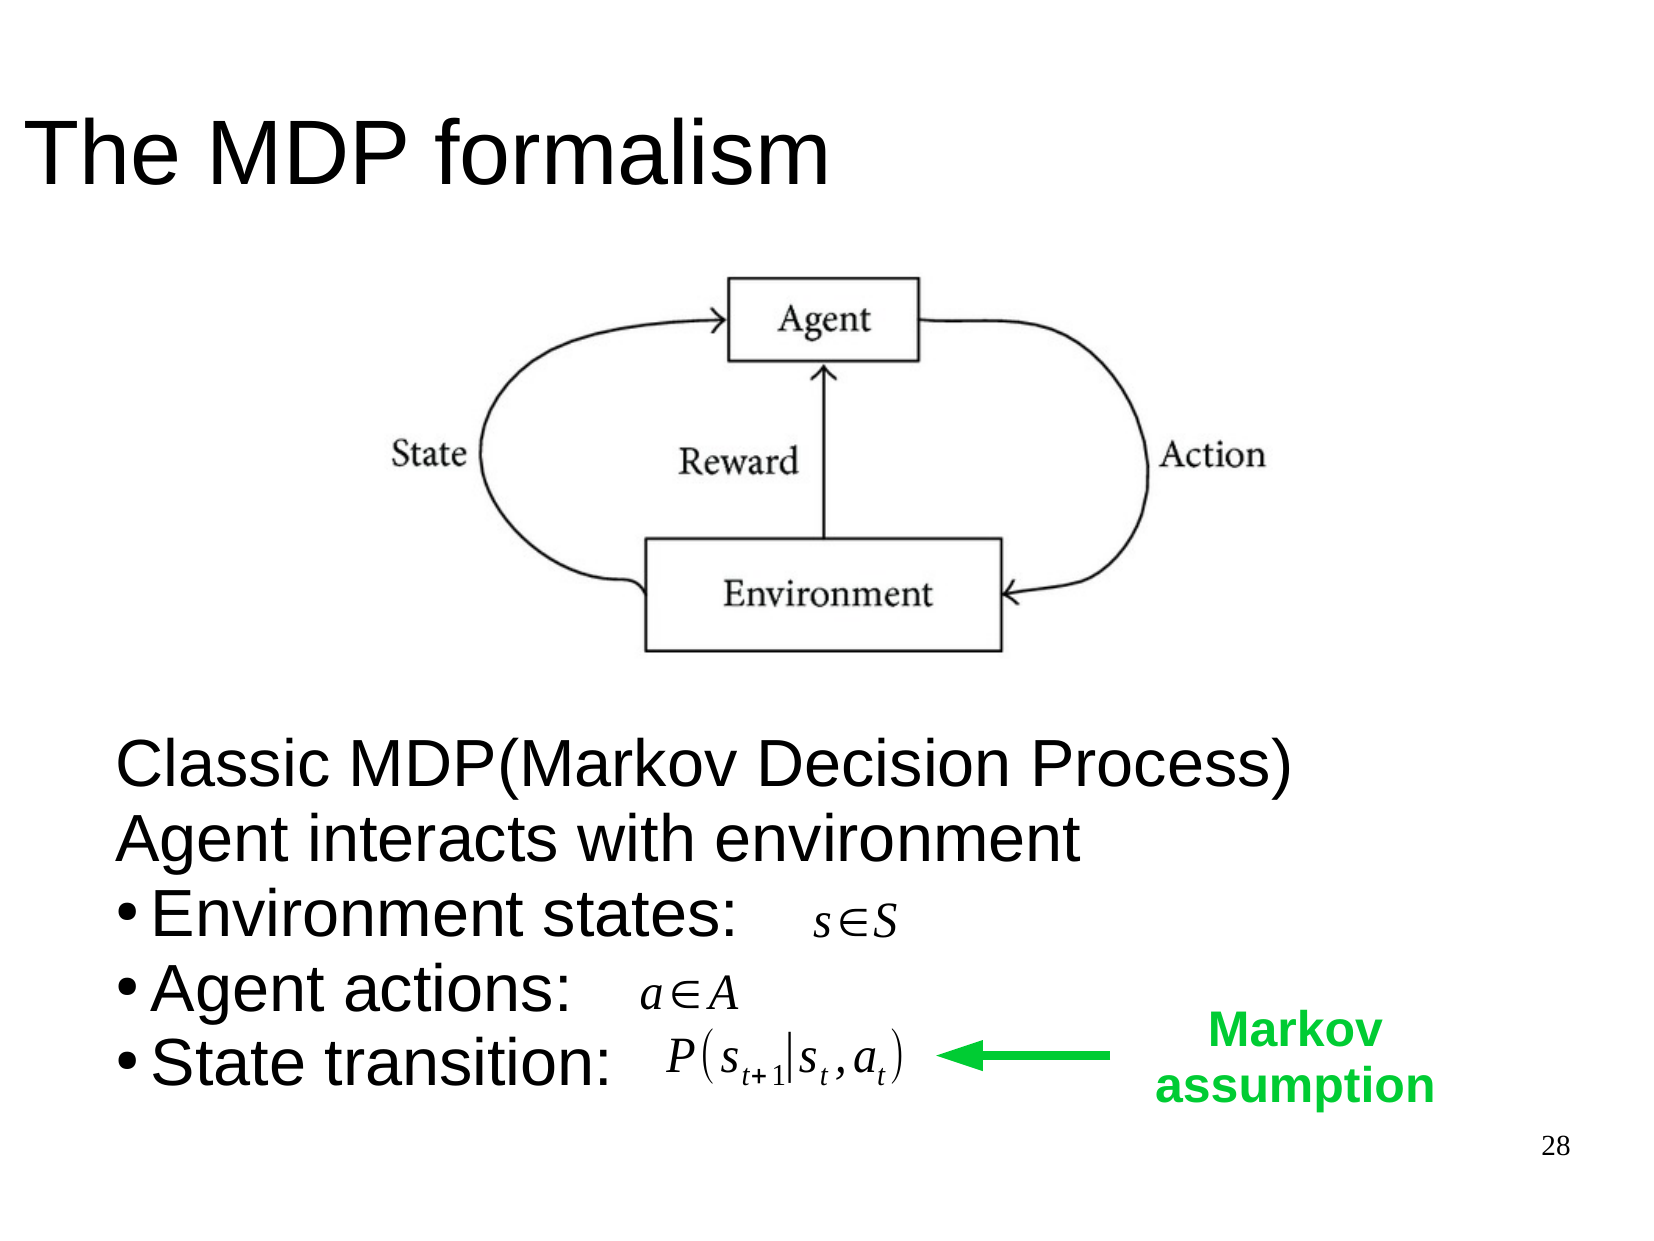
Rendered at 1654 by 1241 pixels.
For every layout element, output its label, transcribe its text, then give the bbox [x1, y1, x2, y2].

chart [651, 1024, 919, 1091]
text_box Classic MDP(Markov Decision Process) Agent interacts with environment Environment states: Agent actions: State transition: [79, 726, 1501, 1175]
title The MDP formalism [23, 49, 1512, 257]
picture [360, 246, 1298, 684]
text_box Markov assumption [1054, 994, 1537, 1122]
